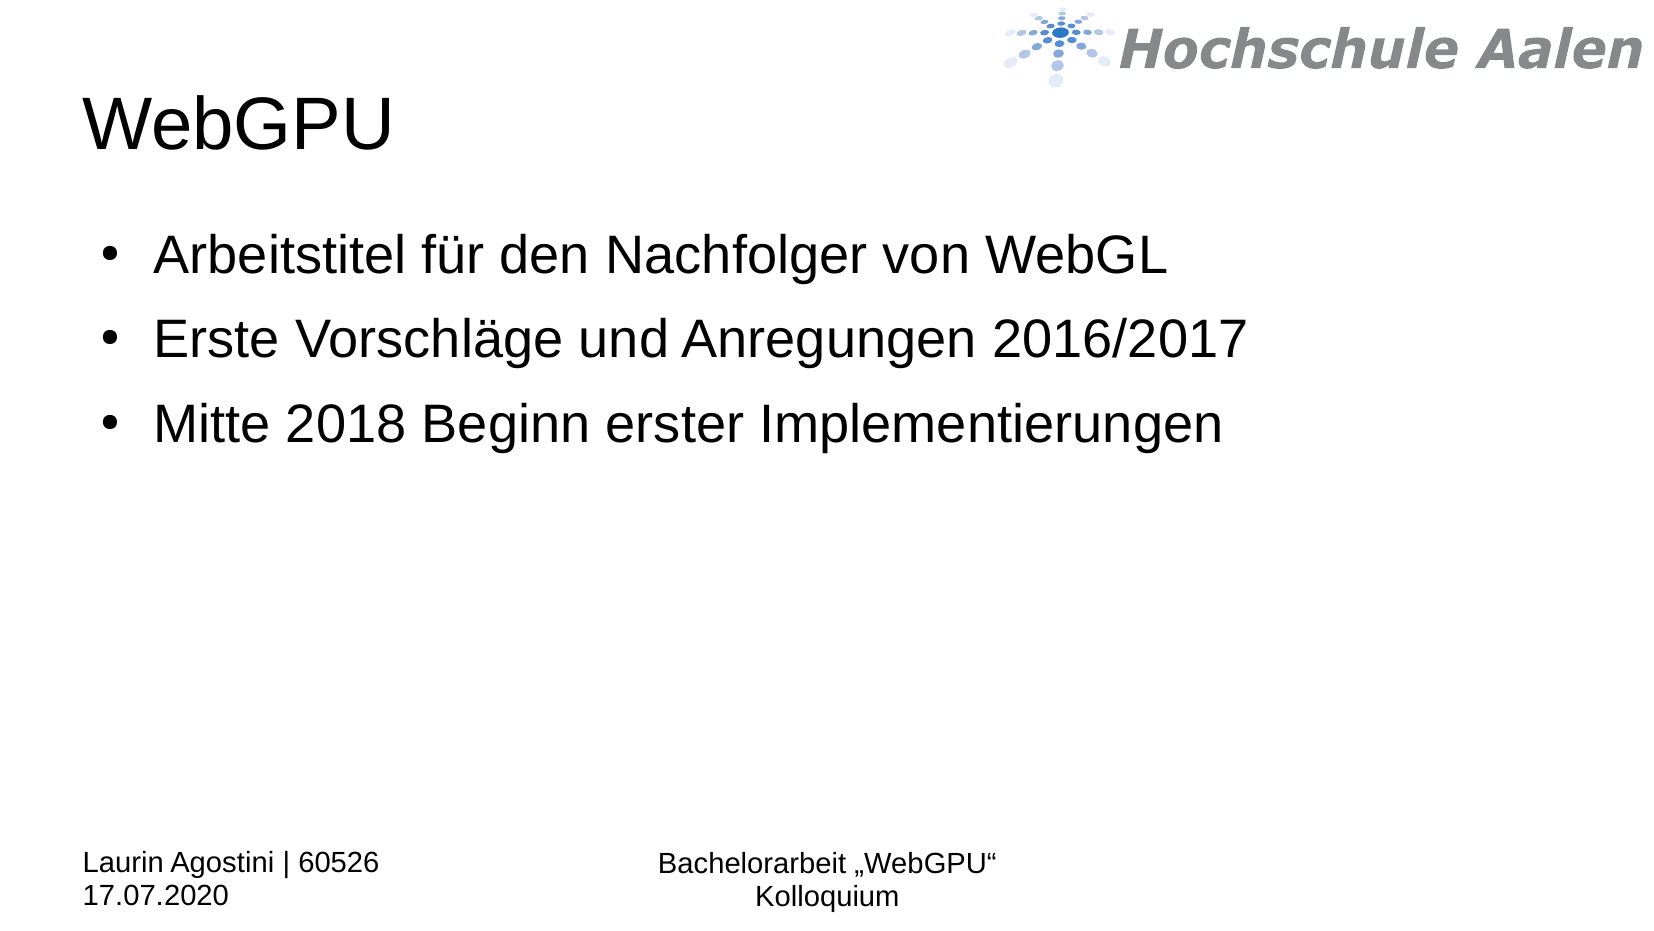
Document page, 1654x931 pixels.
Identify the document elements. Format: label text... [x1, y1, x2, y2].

title WebGPU [82, 47, 1235, 201]
list Arbeitstitel für den Nachfolger von WebGL Erste Vorschläge und Anregungen 2016/2017 Mitte 2018 Beginn erster Implementierungen [82, 224, 1571, 764]
